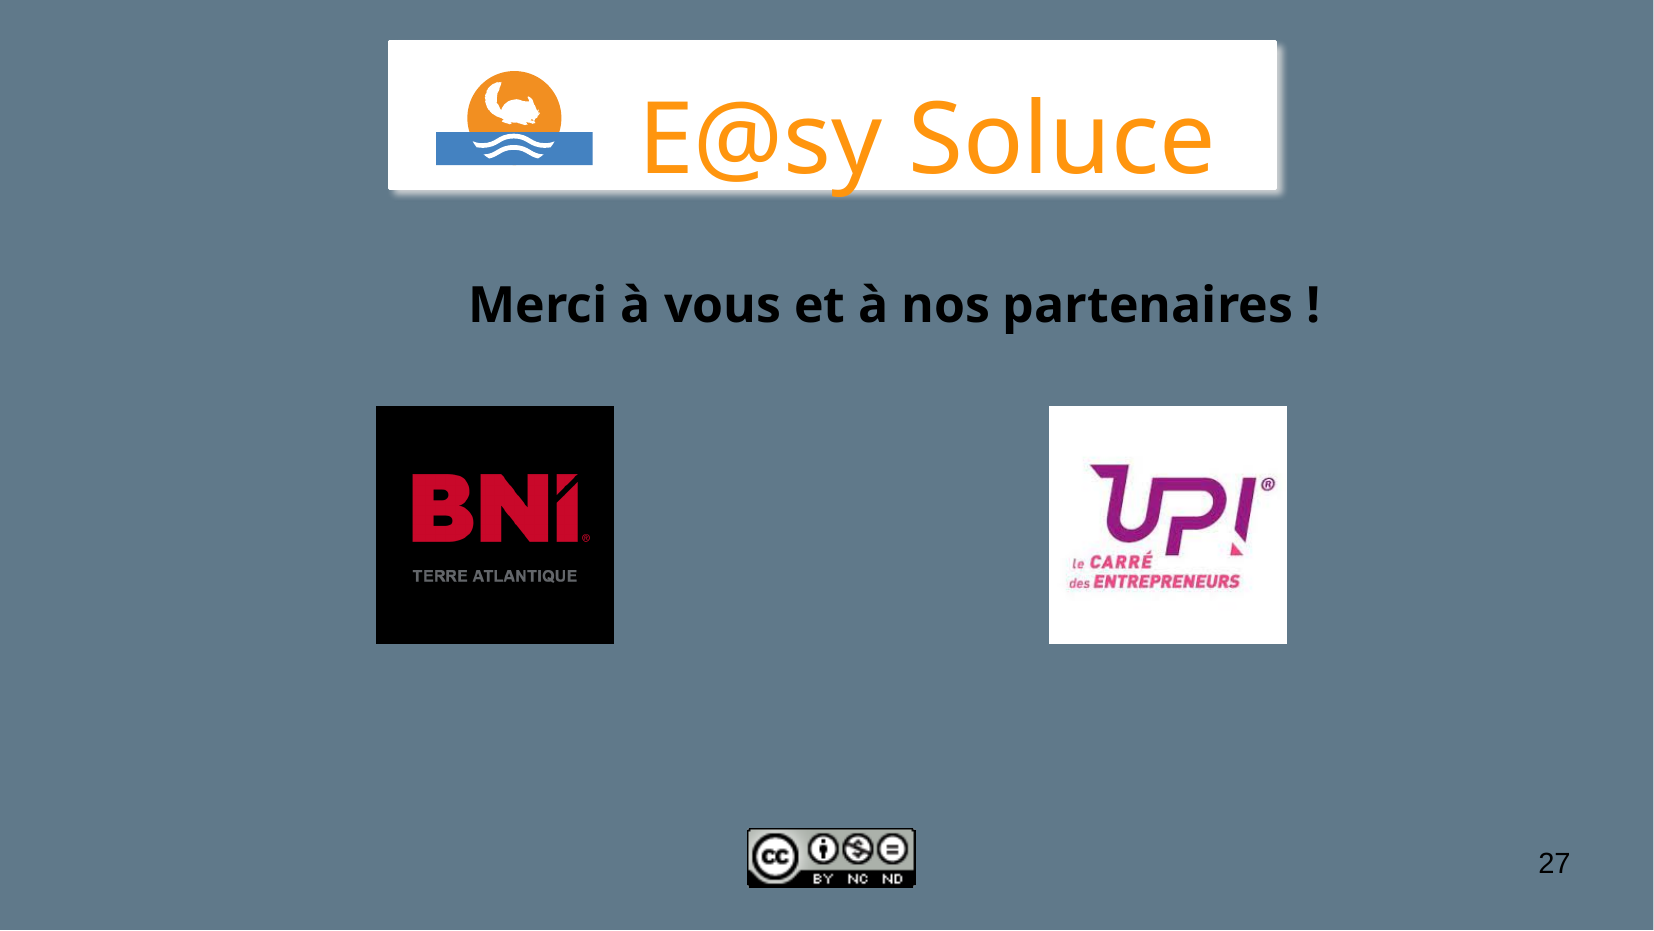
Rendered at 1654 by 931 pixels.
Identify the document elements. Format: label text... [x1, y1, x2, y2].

picture [376, 406, 614, 644]
picture [747, 828, 916, 888]
picture [1049, 406, 1287, 644]
text_box Merci à vous et à nos partenaires ! [453, 261, 1230, 334]
